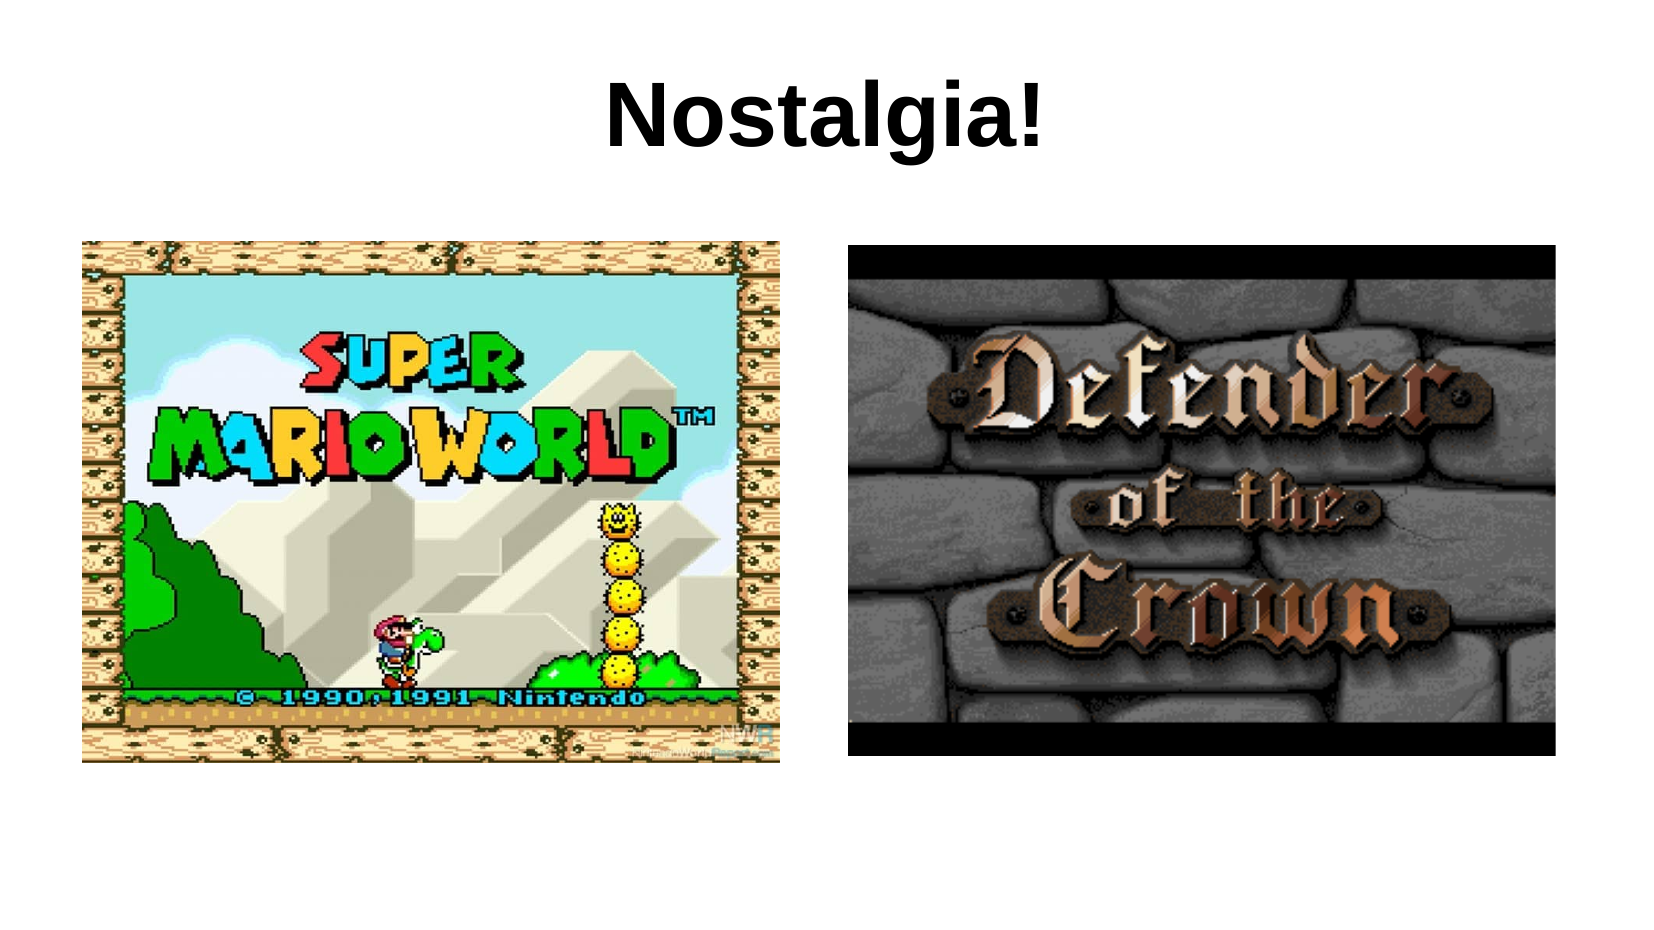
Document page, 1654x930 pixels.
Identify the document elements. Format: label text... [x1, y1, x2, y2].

picture [82, 241, 780, 763]
title Nostalgia! [82, 37, 1571, 193]
picture [848, 245, 1556, 756]
